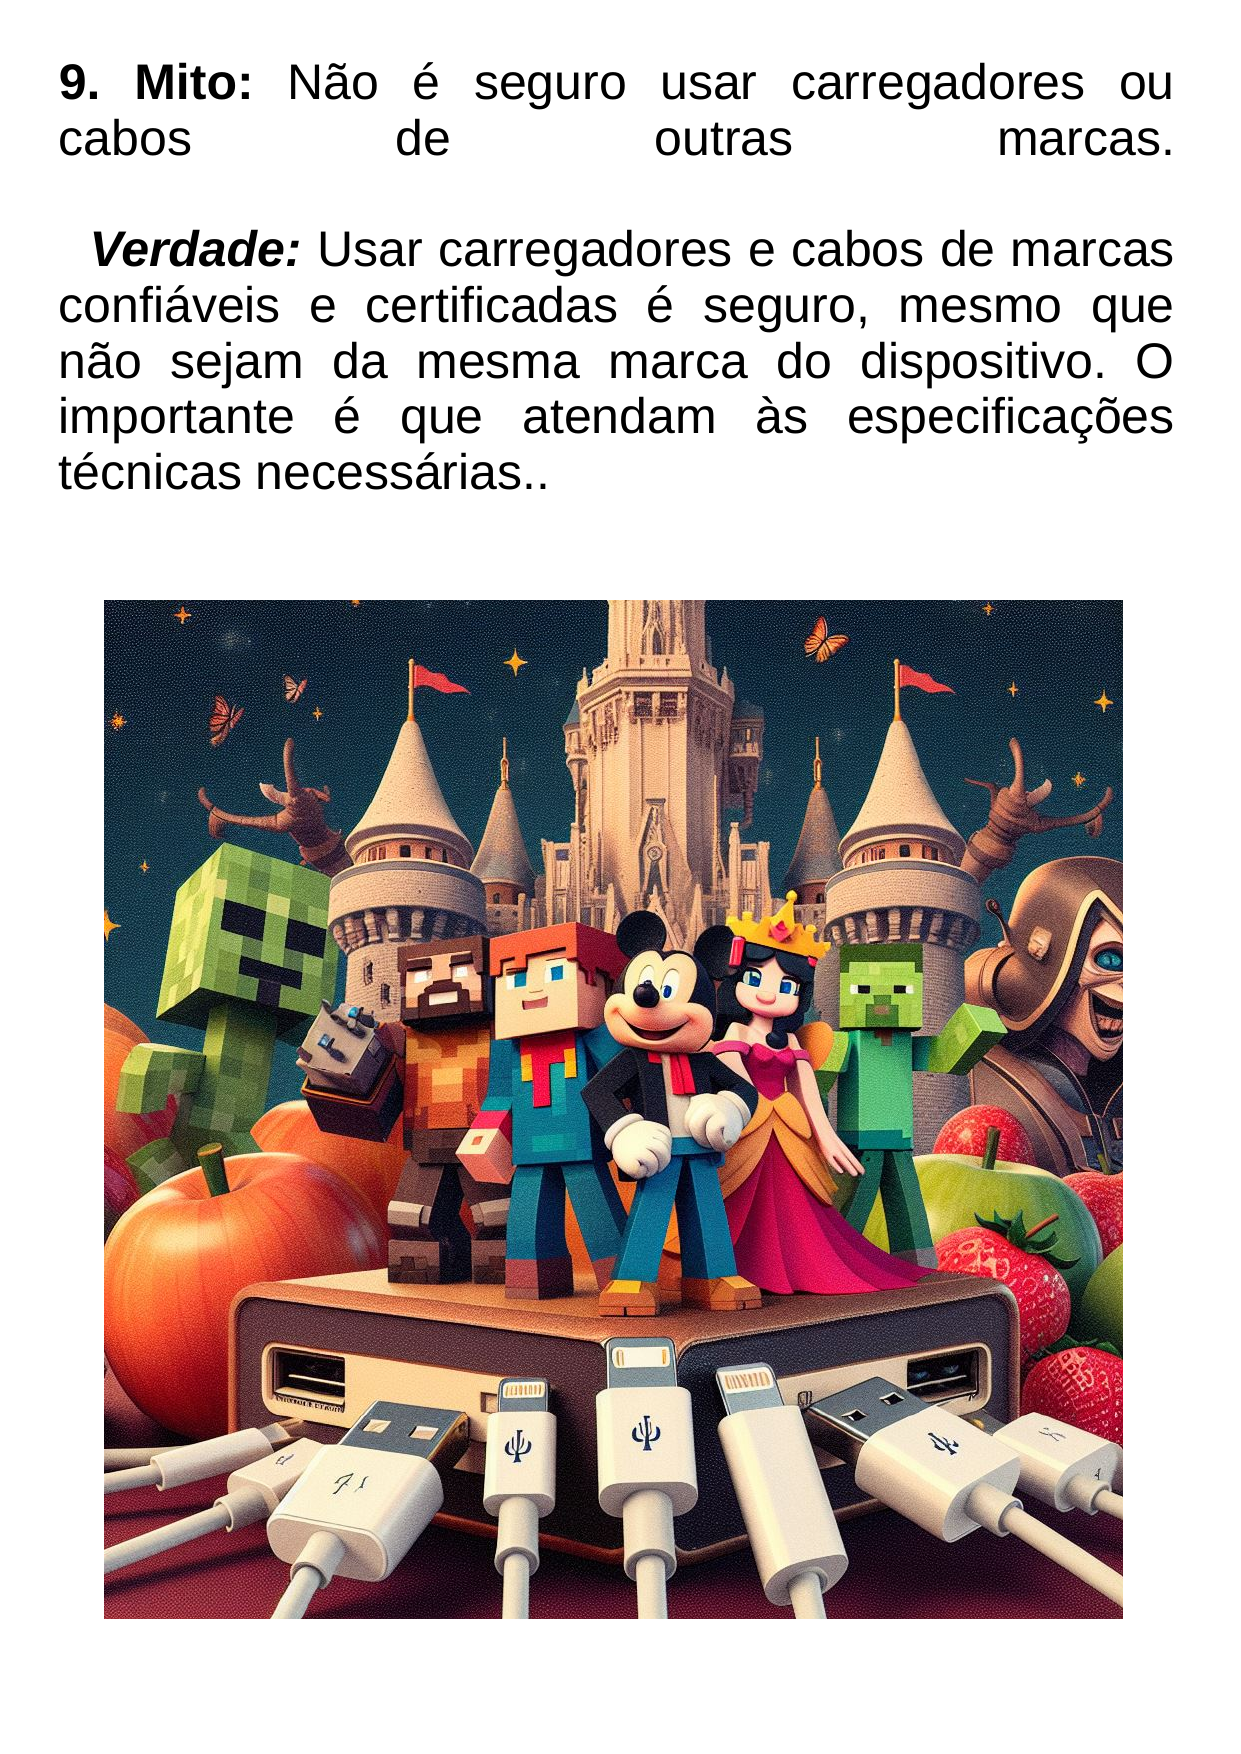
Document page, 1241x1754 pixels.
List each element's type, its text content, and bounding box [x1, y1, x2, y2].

title 9. Mito: Não é seguro usar carregadores ou cabos de outras marcas. Verdade: Usar carregadores e cabos de marcas confiáveis e certificadas é seguro, mesmo que não sejam da mesma marca do dispositivo. O importante é que atendam às especificações técnicas necessárias.. [59, 54, 1176, 501]
picture [104, 600, 1123, 1619]
